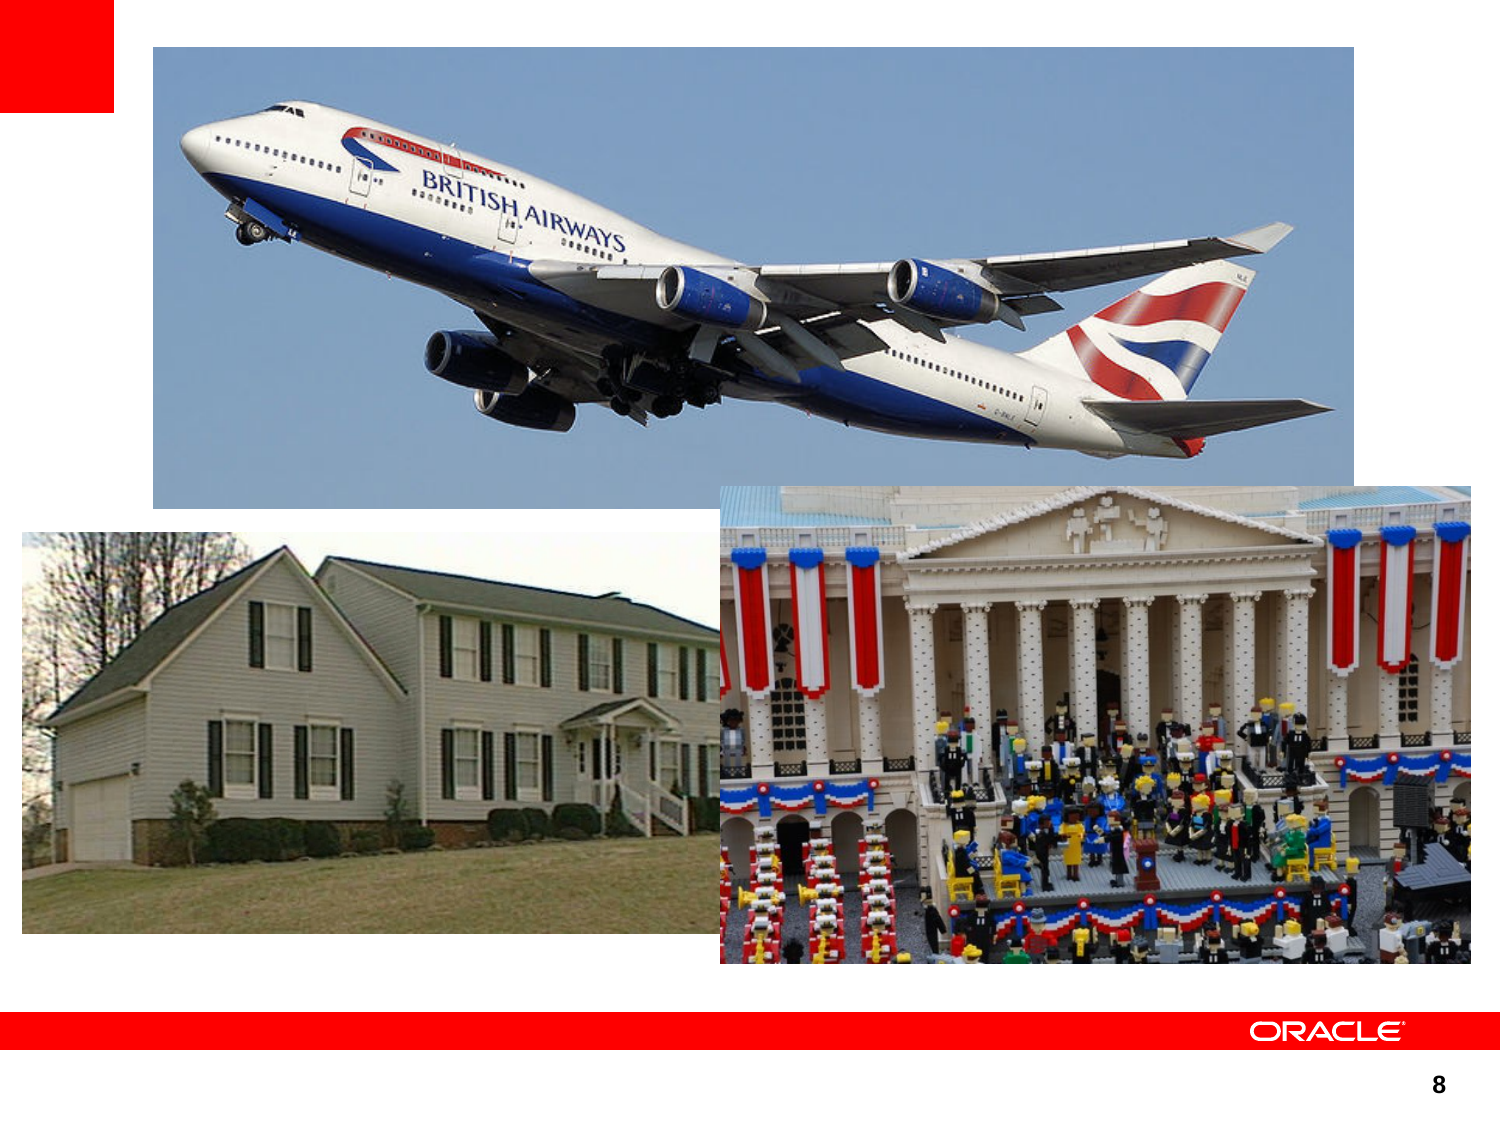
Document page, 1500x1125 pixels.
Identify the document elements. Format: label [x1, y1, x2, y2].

picture [0, 1012, 1500, 1050]
picture [0, 0, 114, 113]
picture [22, 47, 1471, 964]
